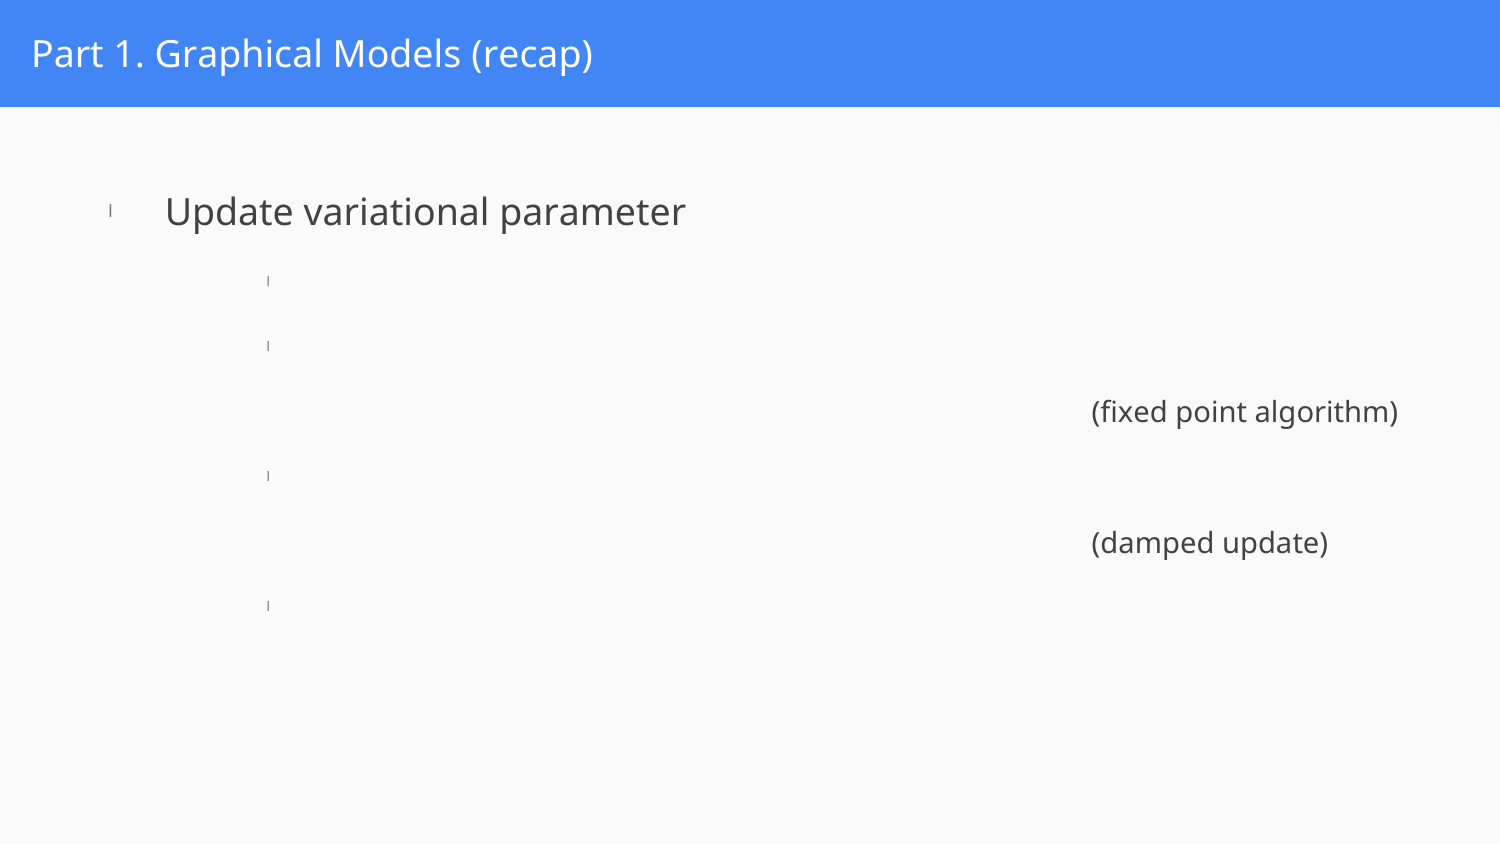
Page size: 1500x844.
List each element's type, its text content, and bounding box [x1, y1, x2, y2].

text_box Update variational parameter (fixed point algorithm) (damped update) [55, 166, 1448, 844]
title Part 1. Graphical Models (recap) [16, 2, 1465, 102]
